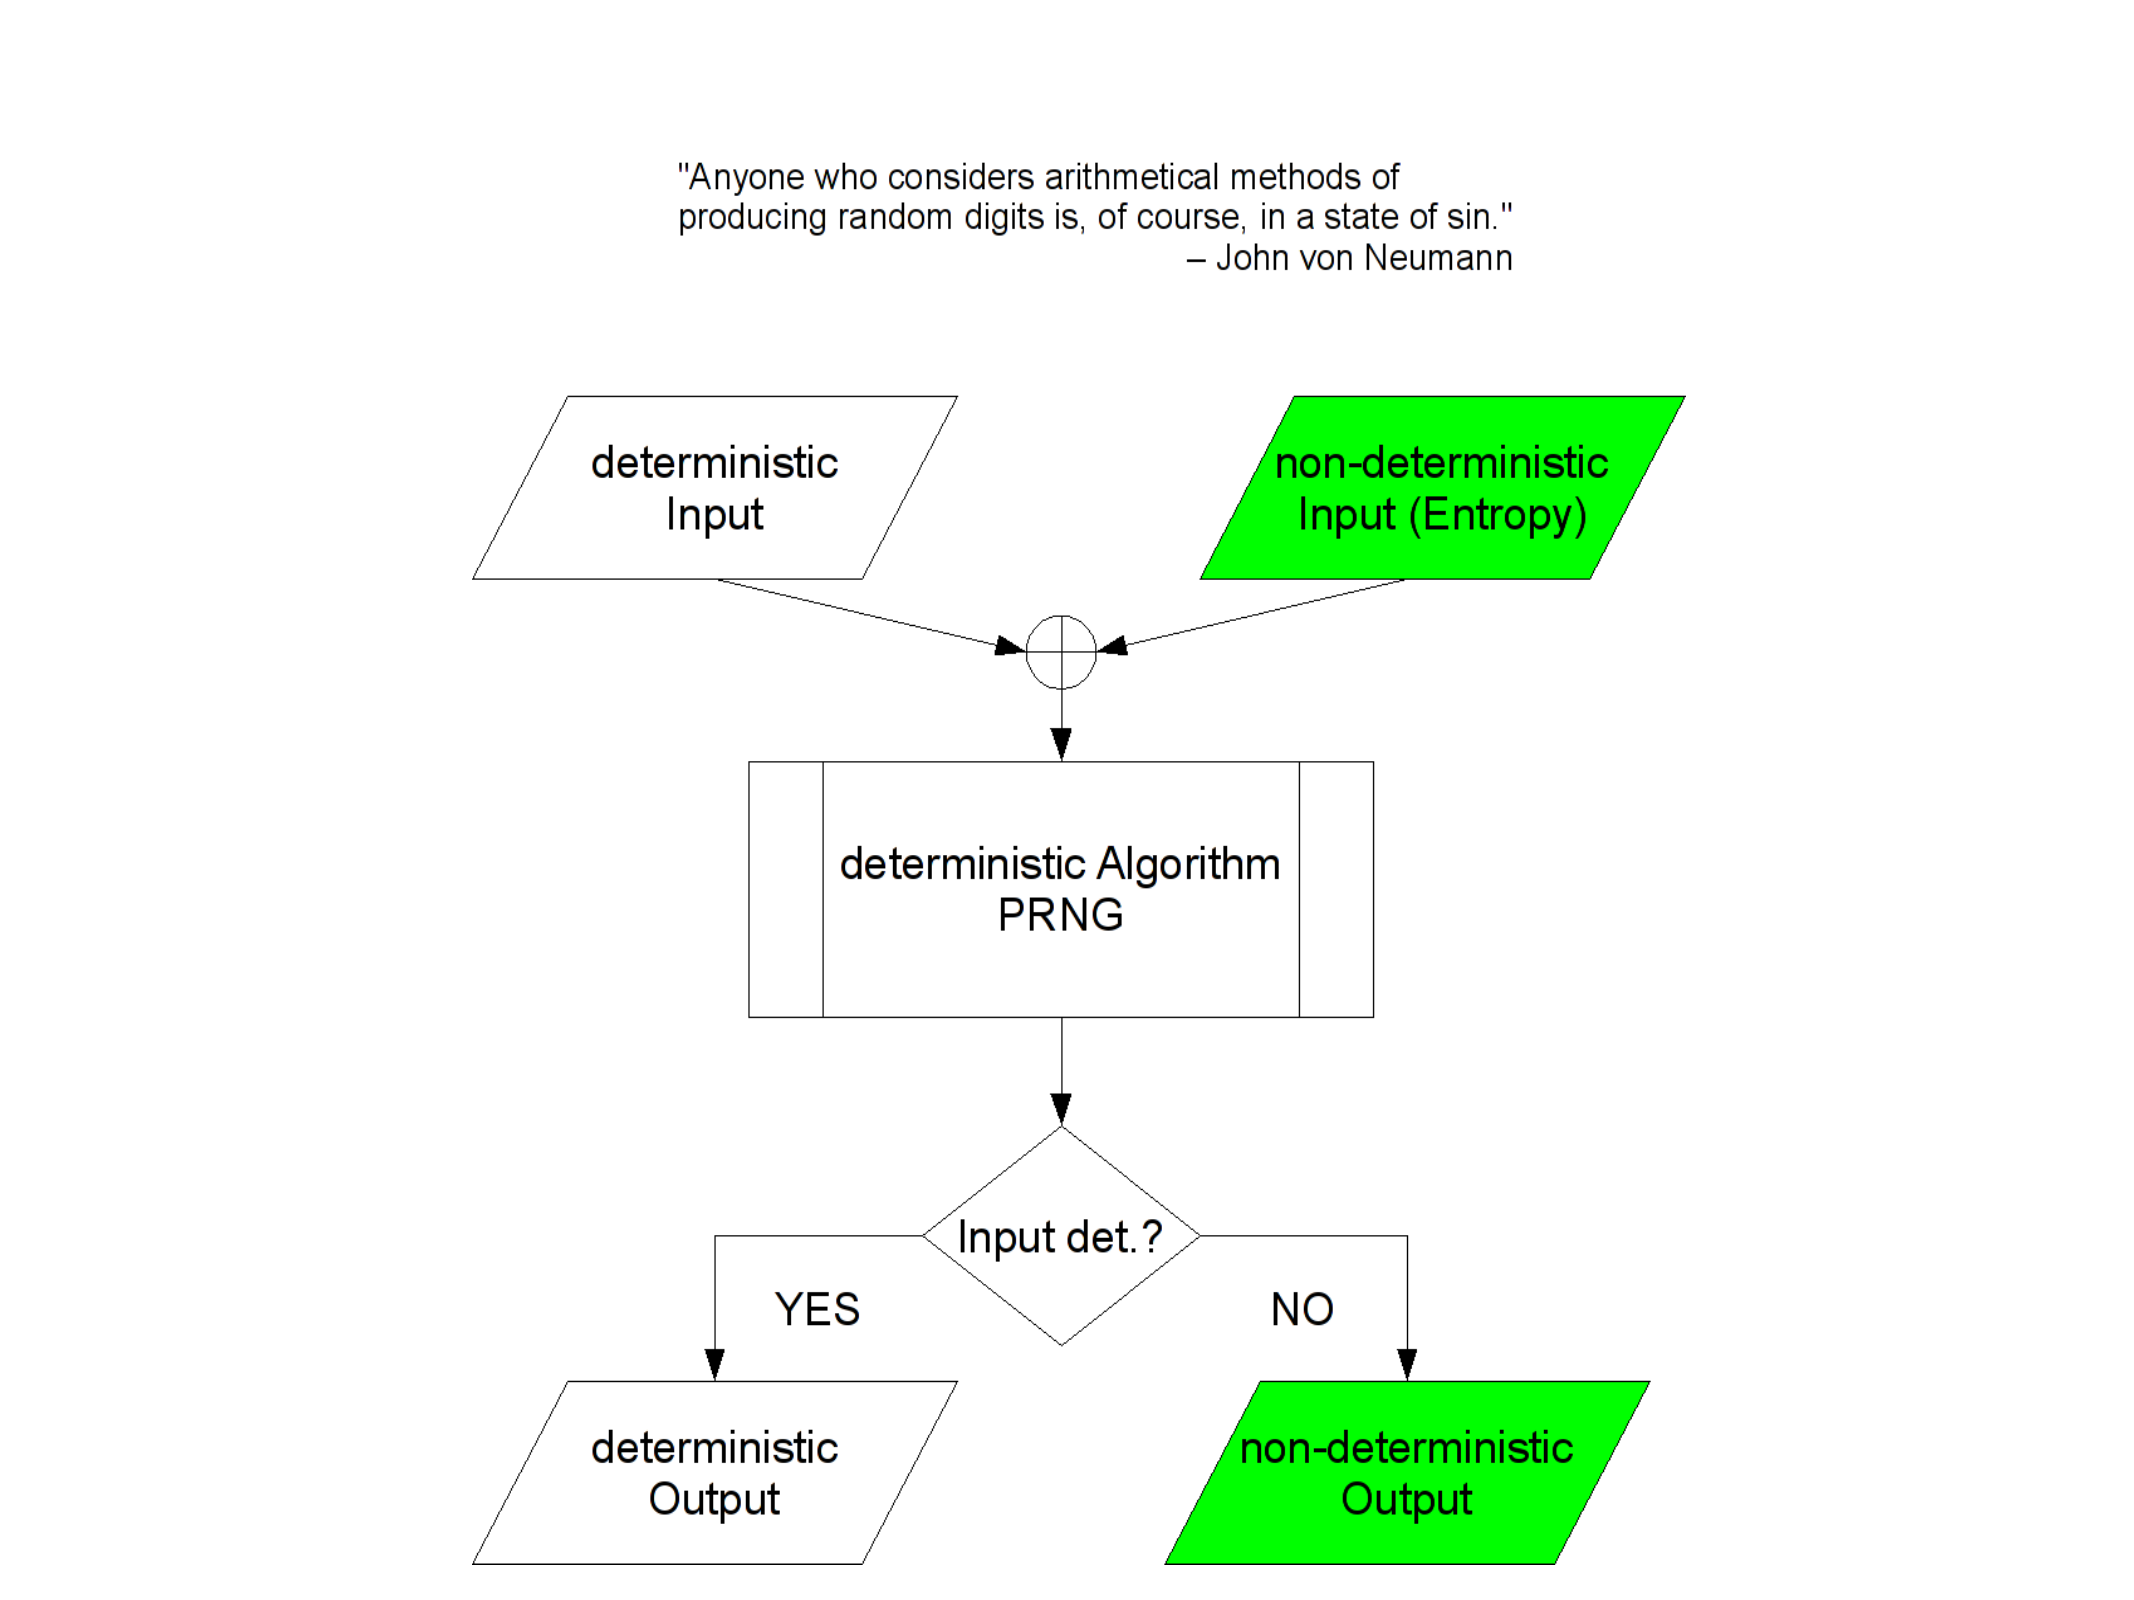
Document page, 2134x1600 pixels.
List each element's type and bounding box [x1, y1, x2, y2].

picture [472, 147, 1686, 1565]
